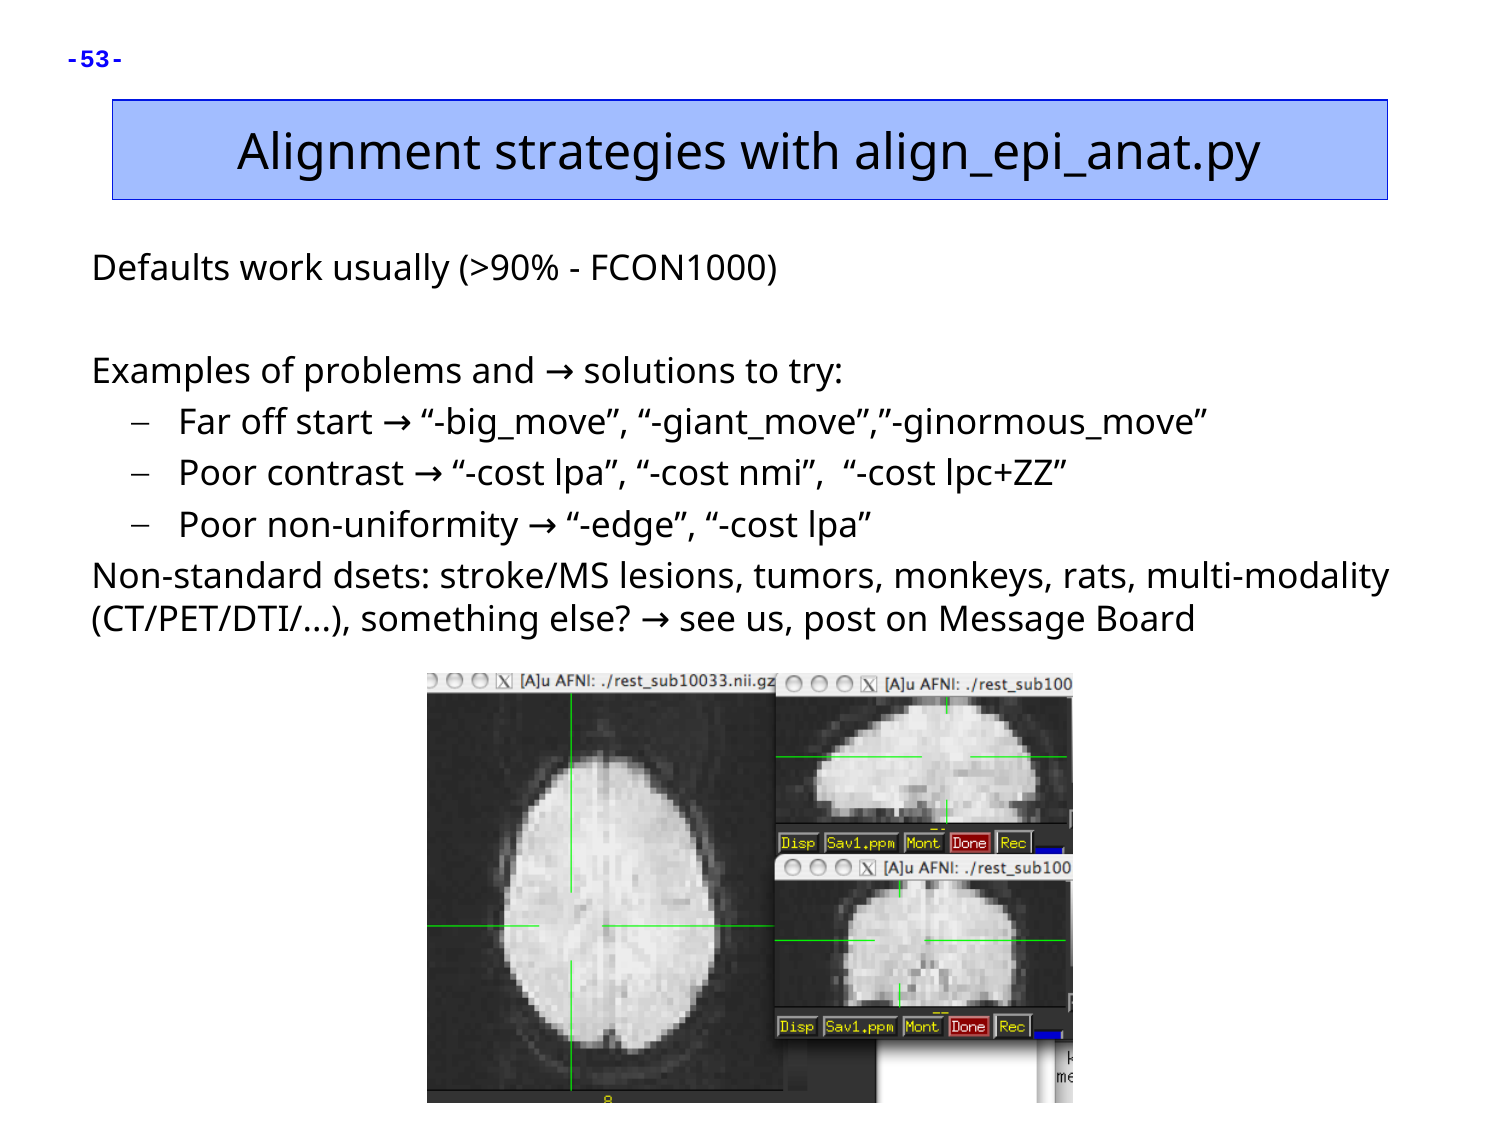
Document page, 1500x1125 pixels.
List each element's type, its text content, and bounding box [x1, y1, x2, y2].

text_box Alignment strategies with align_epi_anat.py [112, 99, 1388, 200]
text_box Defaults work usually (>90% - FCON1000) Examples of problems and → solutions to try: Far off start → “-big_move”, “-giant_move”,”-ginormous_move” Poor contrast → “-cost lpa”, “-cost nmi”, “-cost lpc+ZZ” Poor non-uniformity → “-edge”, “-cost lpa” Non-standard dsets: stroke/MS lesions, tumors, monkeys, rats, multi-modality (CT/PET/DTI/...), something else? → see us, post on Message Board [41, 237, 1438, 563]
picture [427, 673, 1073, 1103]
